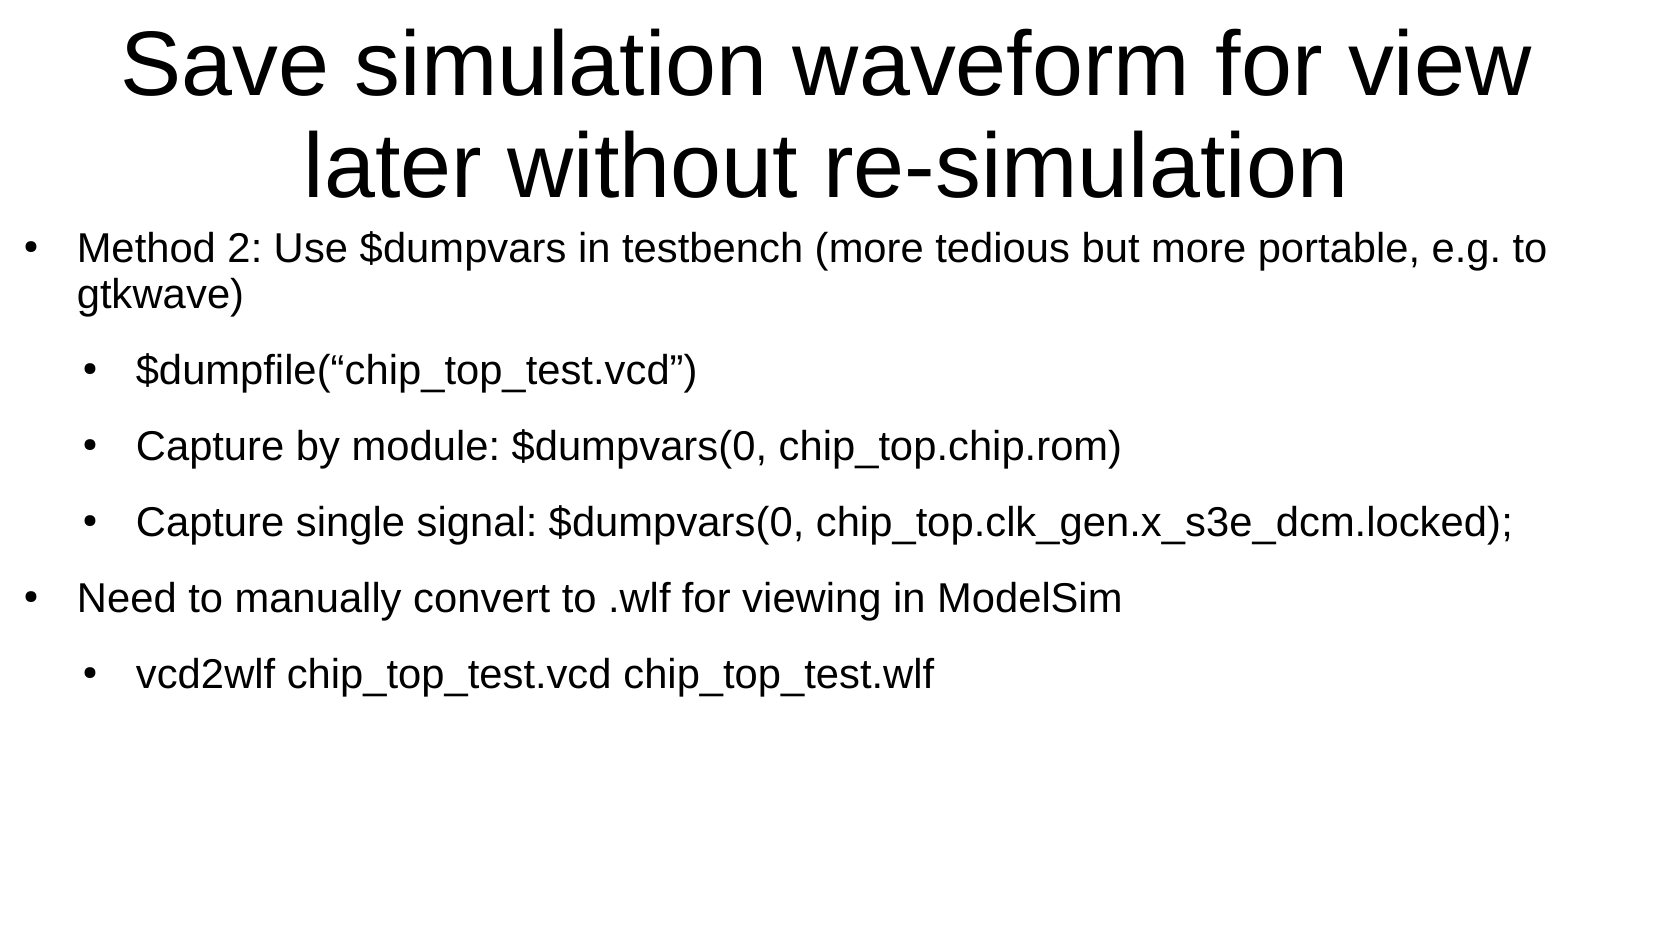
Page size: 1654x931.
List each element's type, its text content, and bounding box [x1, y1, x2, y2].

title Save simulation waveform for view later without re-simulation [82, 12, 1571, 218]
list Method 2: Use $dumpvars in testbench (more tedious but more portable, e.g. to gtkwave) $dumpfile(“chip_top_test.vcd”) Capture by module: $dumpvars(0, chip_top.chip.rom) Capture single signal: $dumpvars(0, chip_top.clk_gen.x_s3e_dcm.locked); Need to manually convert to .wlf for viewing in ModelSim vcd2wlf chip_top_test.vcd chip_top_test.wlf [5, 224, 1630, 875]
